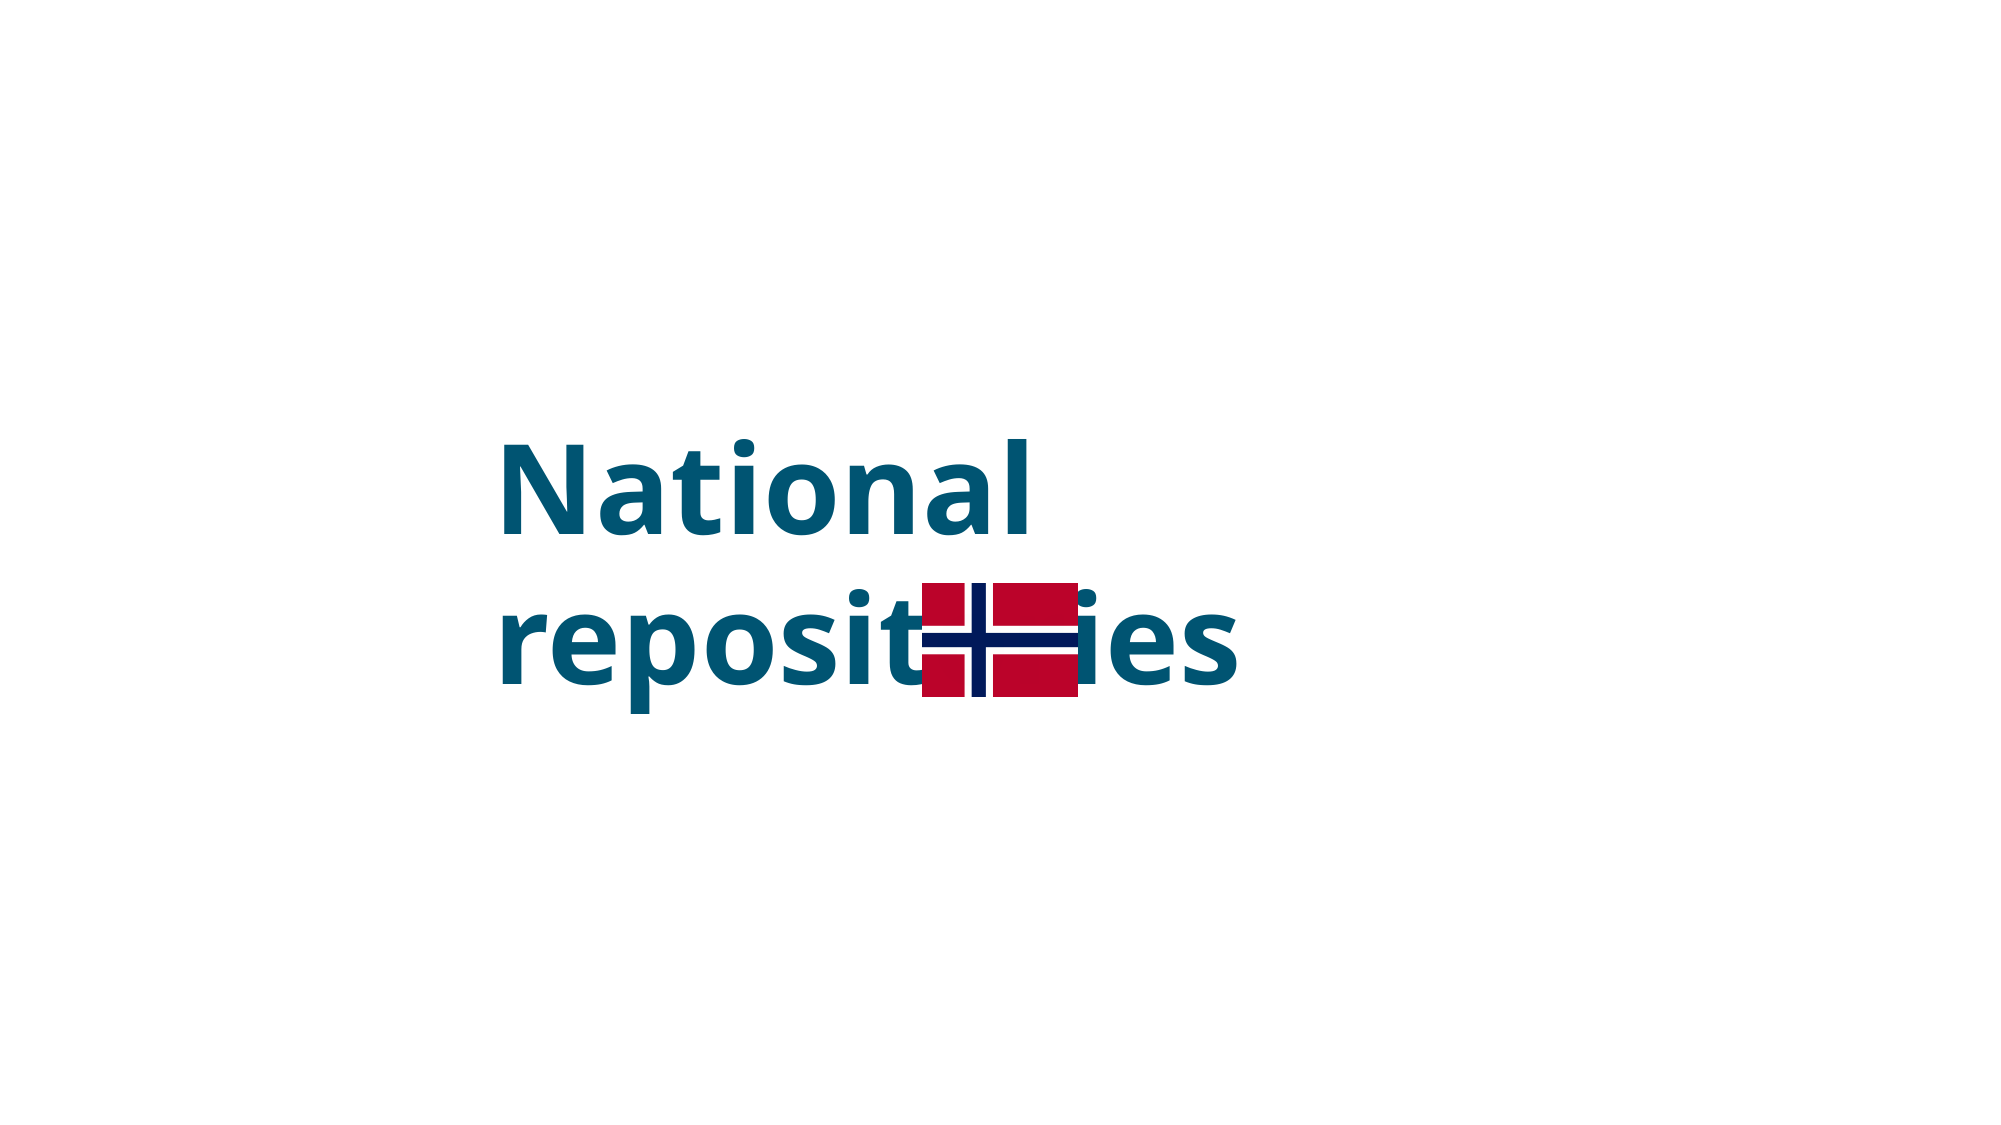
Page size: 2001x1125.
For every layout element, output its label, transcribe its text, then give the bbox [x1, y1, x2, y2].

picture [922, 583, 1078, 697]
text_box National repositories [478, 401, 1659, 717]
